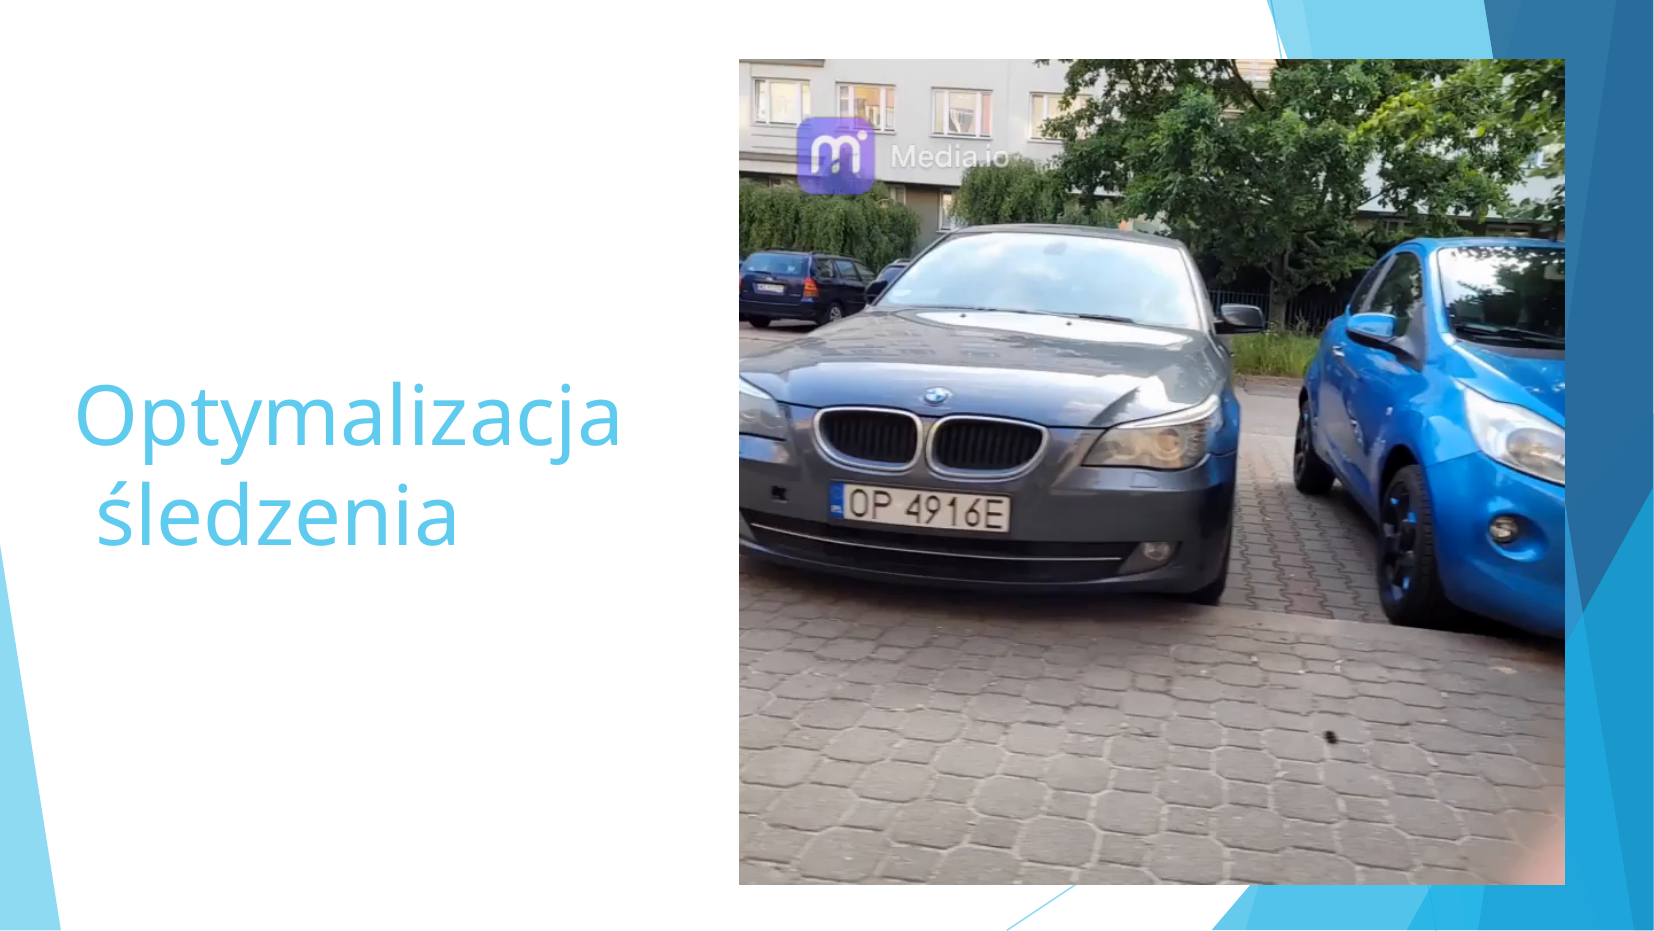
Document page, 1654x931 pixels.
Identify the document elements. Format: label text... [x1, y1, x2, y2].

title Optymalizacja śledzenia [0, 354, 738, 570]
text_box [738, 59, 1565, 886]
